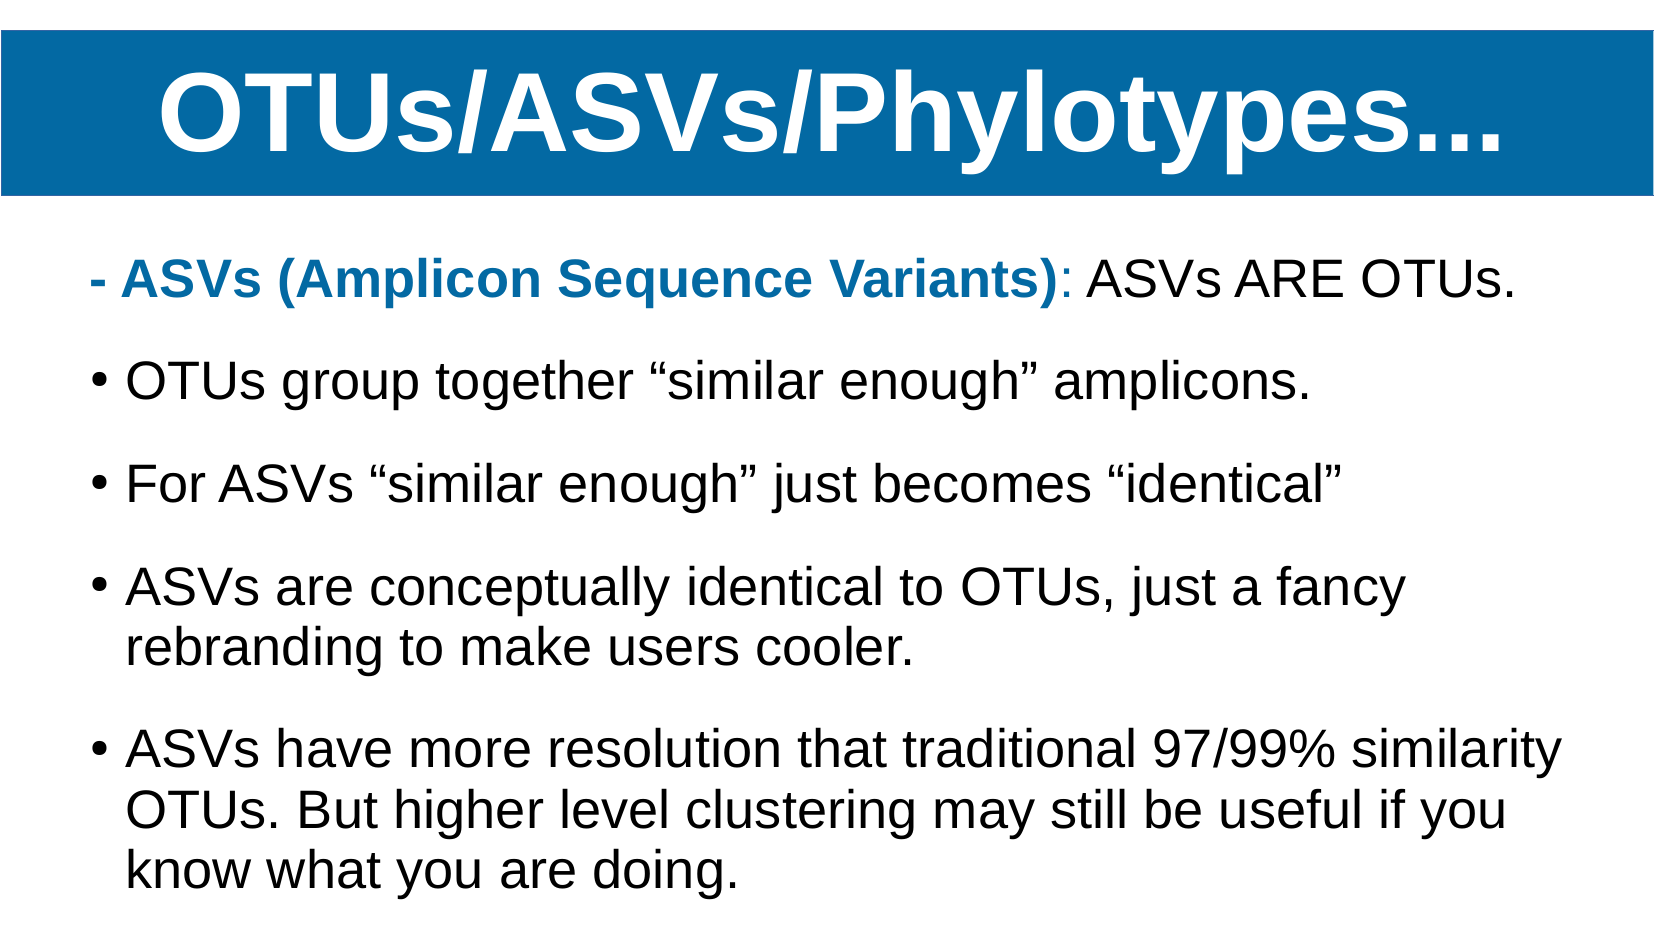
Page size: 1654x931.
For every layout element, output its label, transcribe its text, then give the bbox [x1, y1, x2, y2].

text_box OTUs/ASVs/Phylotypes... [60, 42, 1606, 193]
text_box [1, 30, 1654, 196]
text_box - ASVs (Amplicon Sequence Variants): ASVs ARE OTUs. OTUs group together “similar enough” amplicons. For ASVs “similar enough” just becomes “identical” ASVs are conceptually identical to OTUs, just a fancy rebranding to make users cooler. ASVs have more resolution that traditional 97/99% similarity OTUs. But higher level clustering may still be useful if you know what you are doing. [75, 240, 1606, 908]
